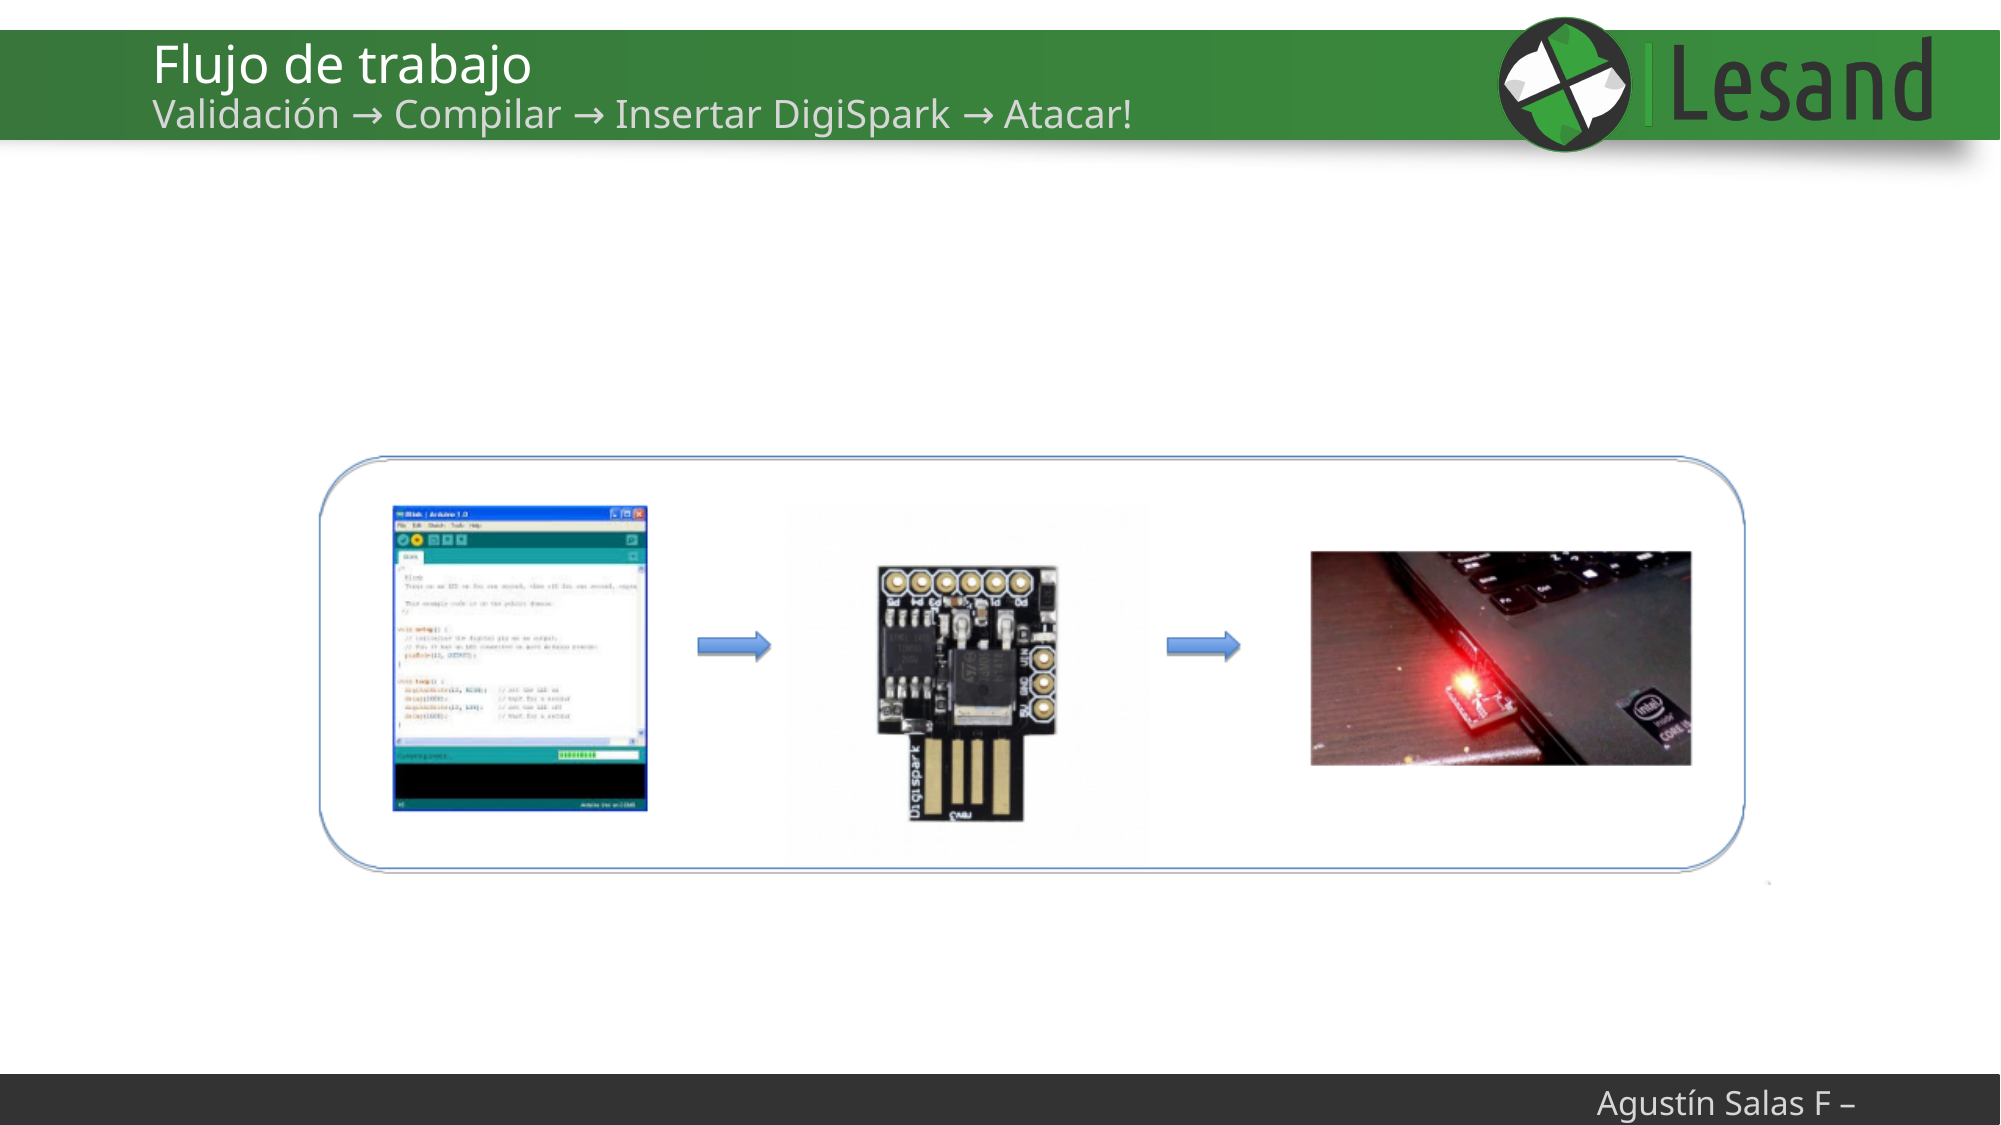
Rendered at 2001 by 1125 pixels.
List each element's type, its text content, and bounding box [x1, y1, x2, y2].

picture [299, 445, 1771, 886]
picture [0, 4, 2000, 189]
text_box Flujo de trabajo Validación → Compilar → Insertar DigiSpark → Atacar! [137, 30, 1863, 145]
